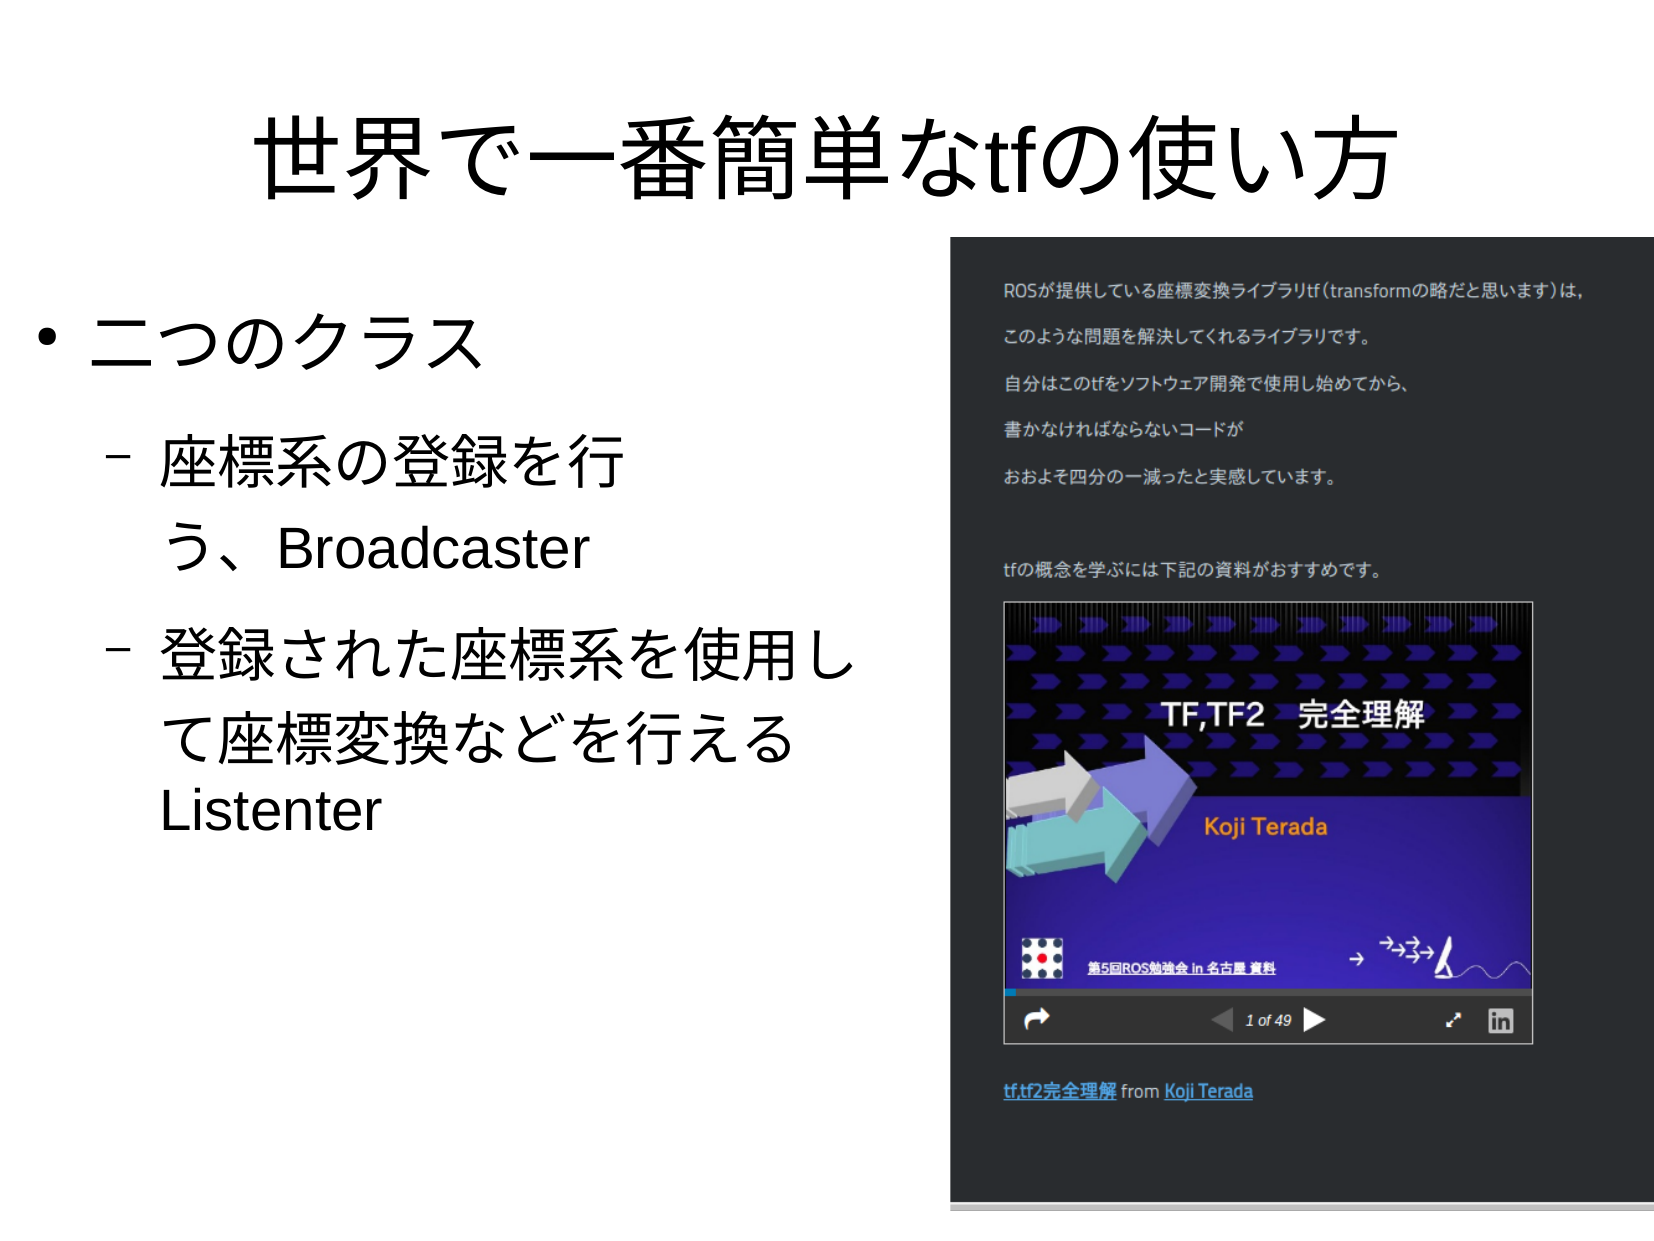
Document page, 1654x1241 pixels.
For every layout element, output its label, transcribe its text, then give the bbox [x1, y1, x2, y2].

picture [950, 237, 1654, 1227]
list 二つのクラス 座標系の登録を行う、Broadcaster 登録された座標系を使用して座標変換などを行えるListenter [17, 290, 892, 1010]
title 世界で一番簡単なtfの使い方 [82, 49, 1571, 257]
